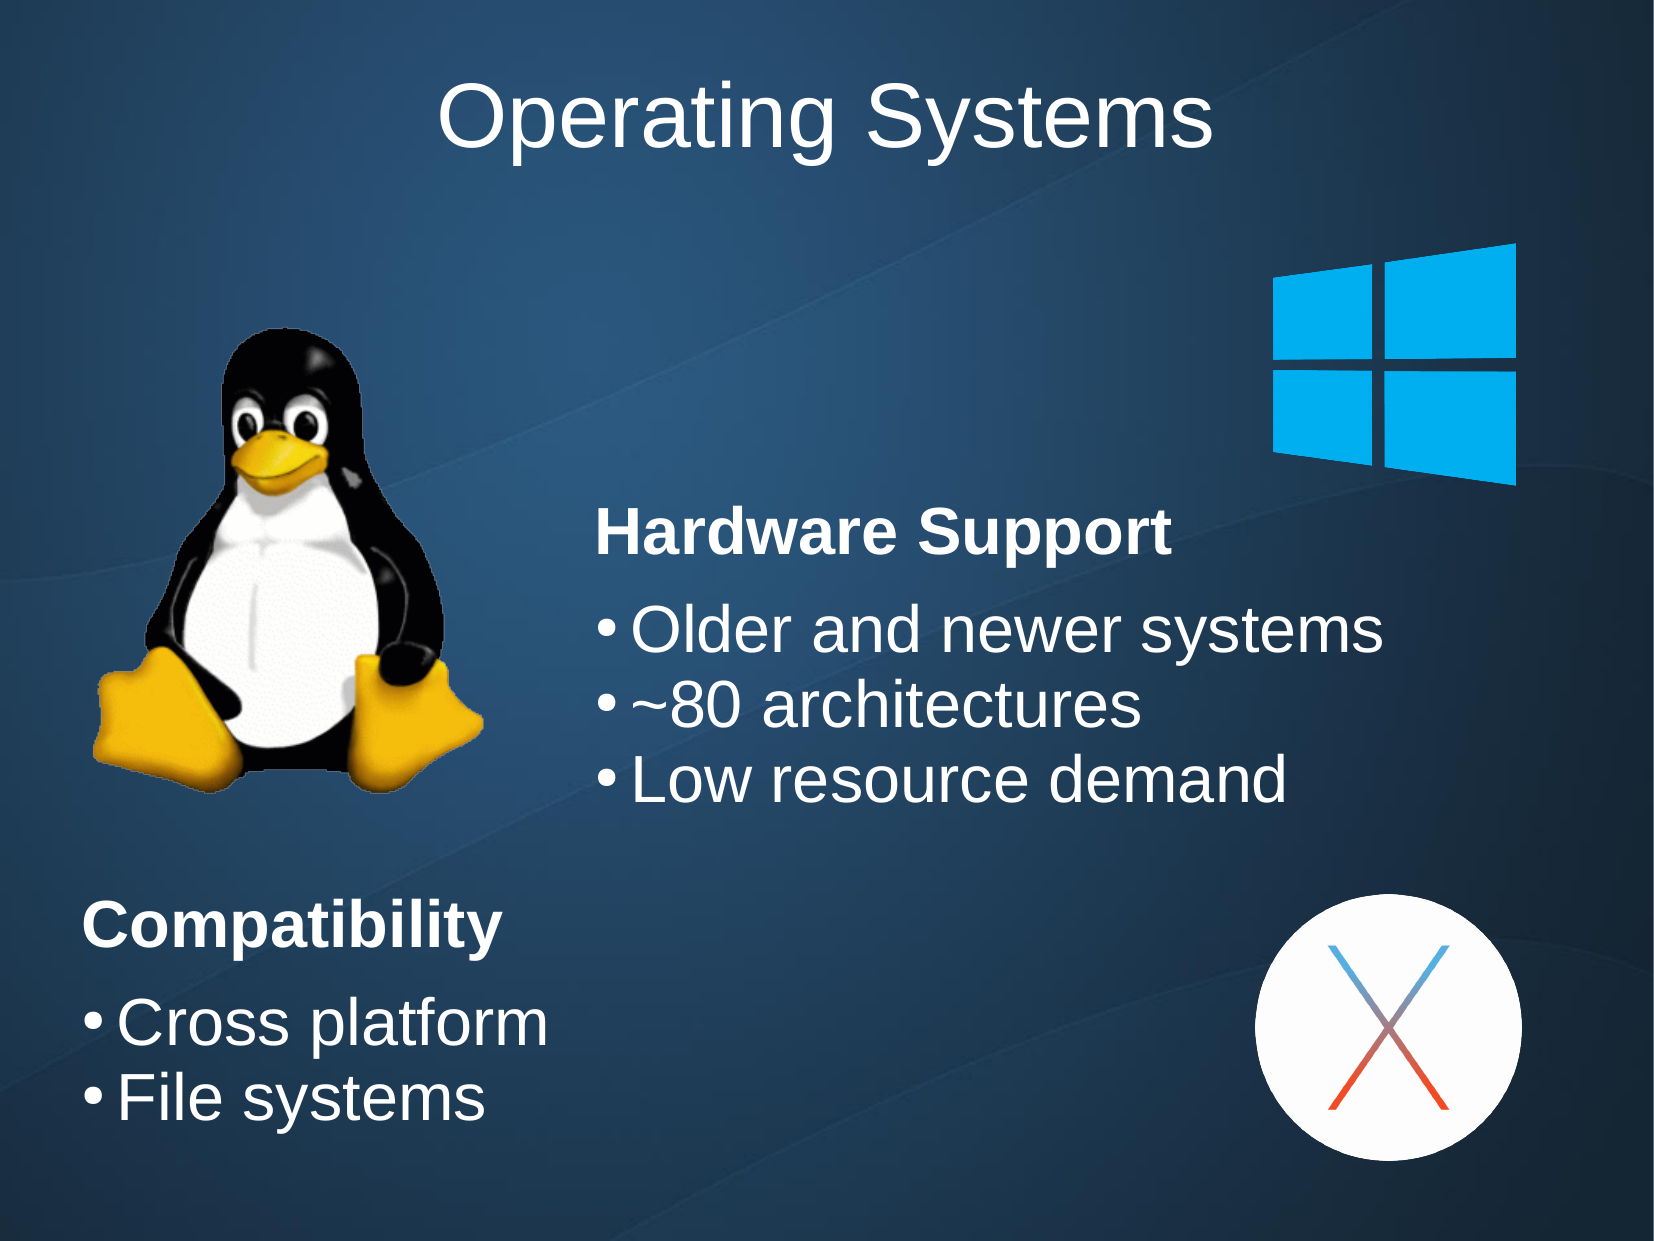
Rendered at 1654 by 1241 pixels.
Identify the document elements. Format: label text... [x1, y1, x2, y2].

text_box Compatibility Cross platform File systems [66, 879, 593, 1194]
picture [0, 0, 1654, 1241]
text_box Hardware Support Older and newer systems ~80 architectures Low resource demand [579, 486, 1518, 825]
title Operating Systems [82, 12, 1571, 220]
